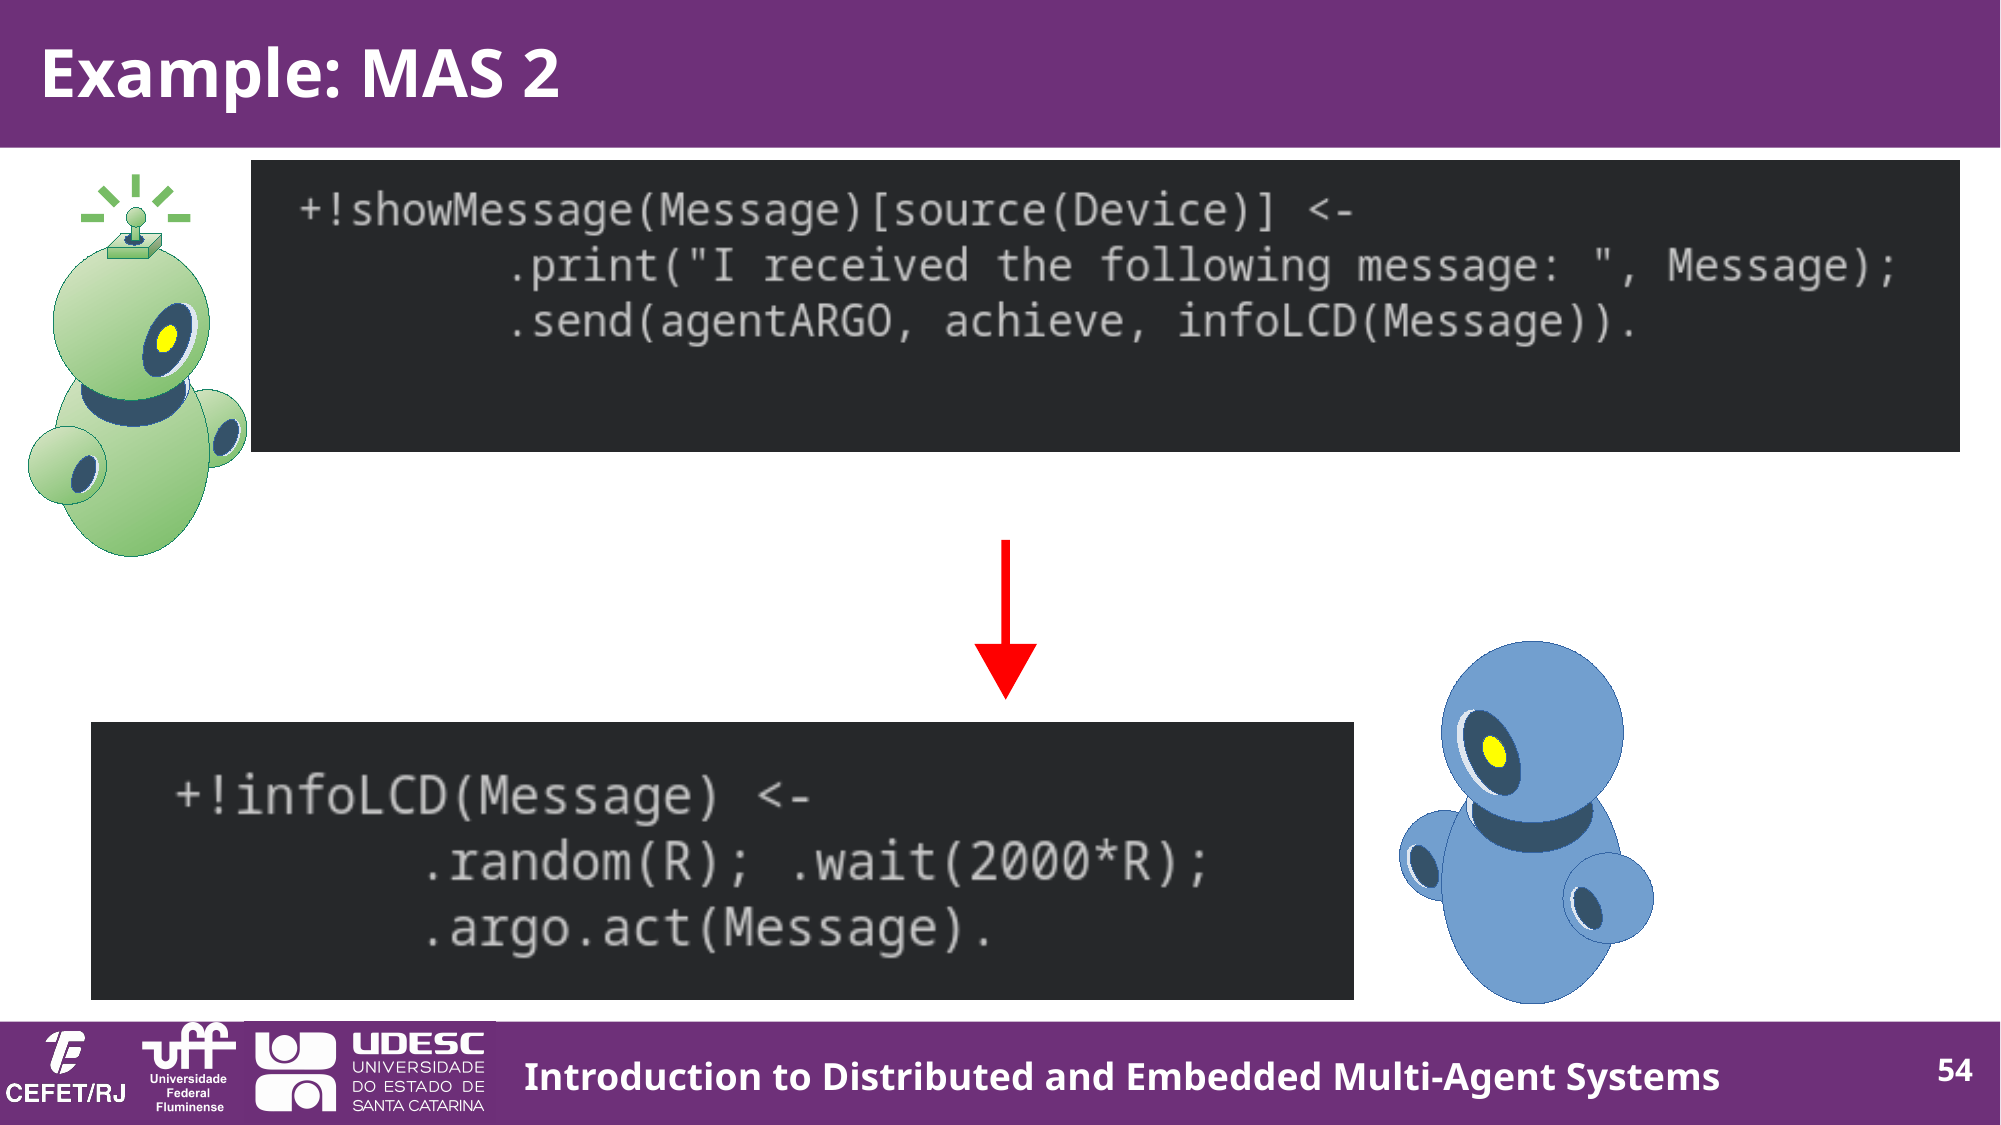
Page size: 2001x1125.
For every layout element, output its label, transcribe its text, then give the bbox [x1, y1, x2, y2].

text_box Example: MAS 2 [25, 23, 1999, 119]
picture [141, 1021, 237, 1117]
text_box [167, 214, 191, 223]
text_box [124, 207, 146, 246]
text_box [131, 174, 140, 198]
text_box [151, 185, 174, 208]
picture [91, 722, 1354, 1000]
text_box [974, 539, 1038, 700]
picture [244, 1021, 496, 1123]
text_box [97, 185, 120, 208]
text_box [1399, 641, 1654, 1004]
text_box [28, 235, 247, 557]
picture [251, 160, 1960, 452]
picture [6, 1009, 125, 1125]
text_box [81, 213, 104, 223]
